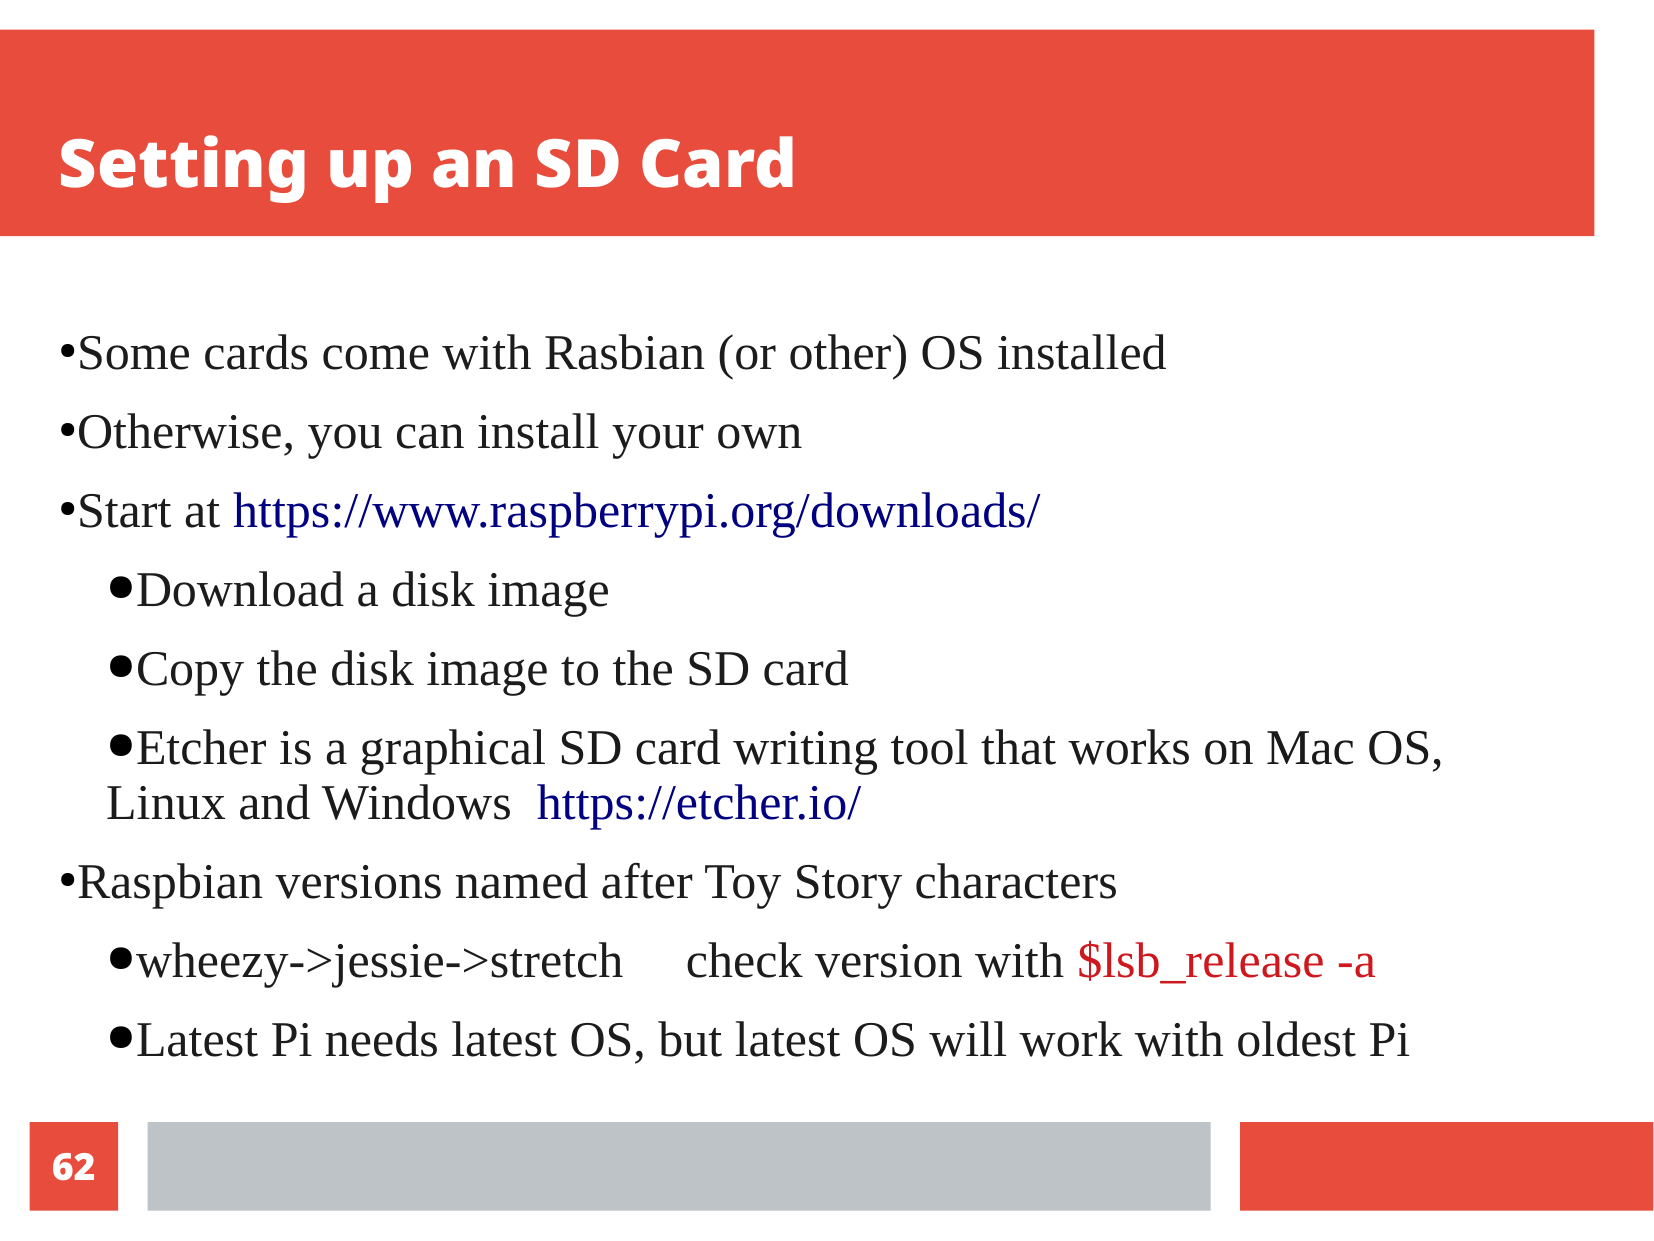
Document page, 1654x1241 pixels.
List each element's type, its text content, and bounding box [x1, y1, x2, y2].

list Some cards come with Rasbian (or other) OS installed Otherwise, you can install your own Start at https://www.raspberrypi.org/downloads/ Download a disk image Copy the disk image to the SD card Etcher is a graphical SD card writing tool that works on Mac OS, Linux and Windows https://etcher.io/ Raspbian versions named after Toy Story characters wheezy->jessie->stretch check version with $lsb_release -a Latest Pi needs latest OS, but latest OS will work with oldest Pi [59, 324, 1565, 1093]
title Setting up an SD Card [59, 59, 1595, 207]
